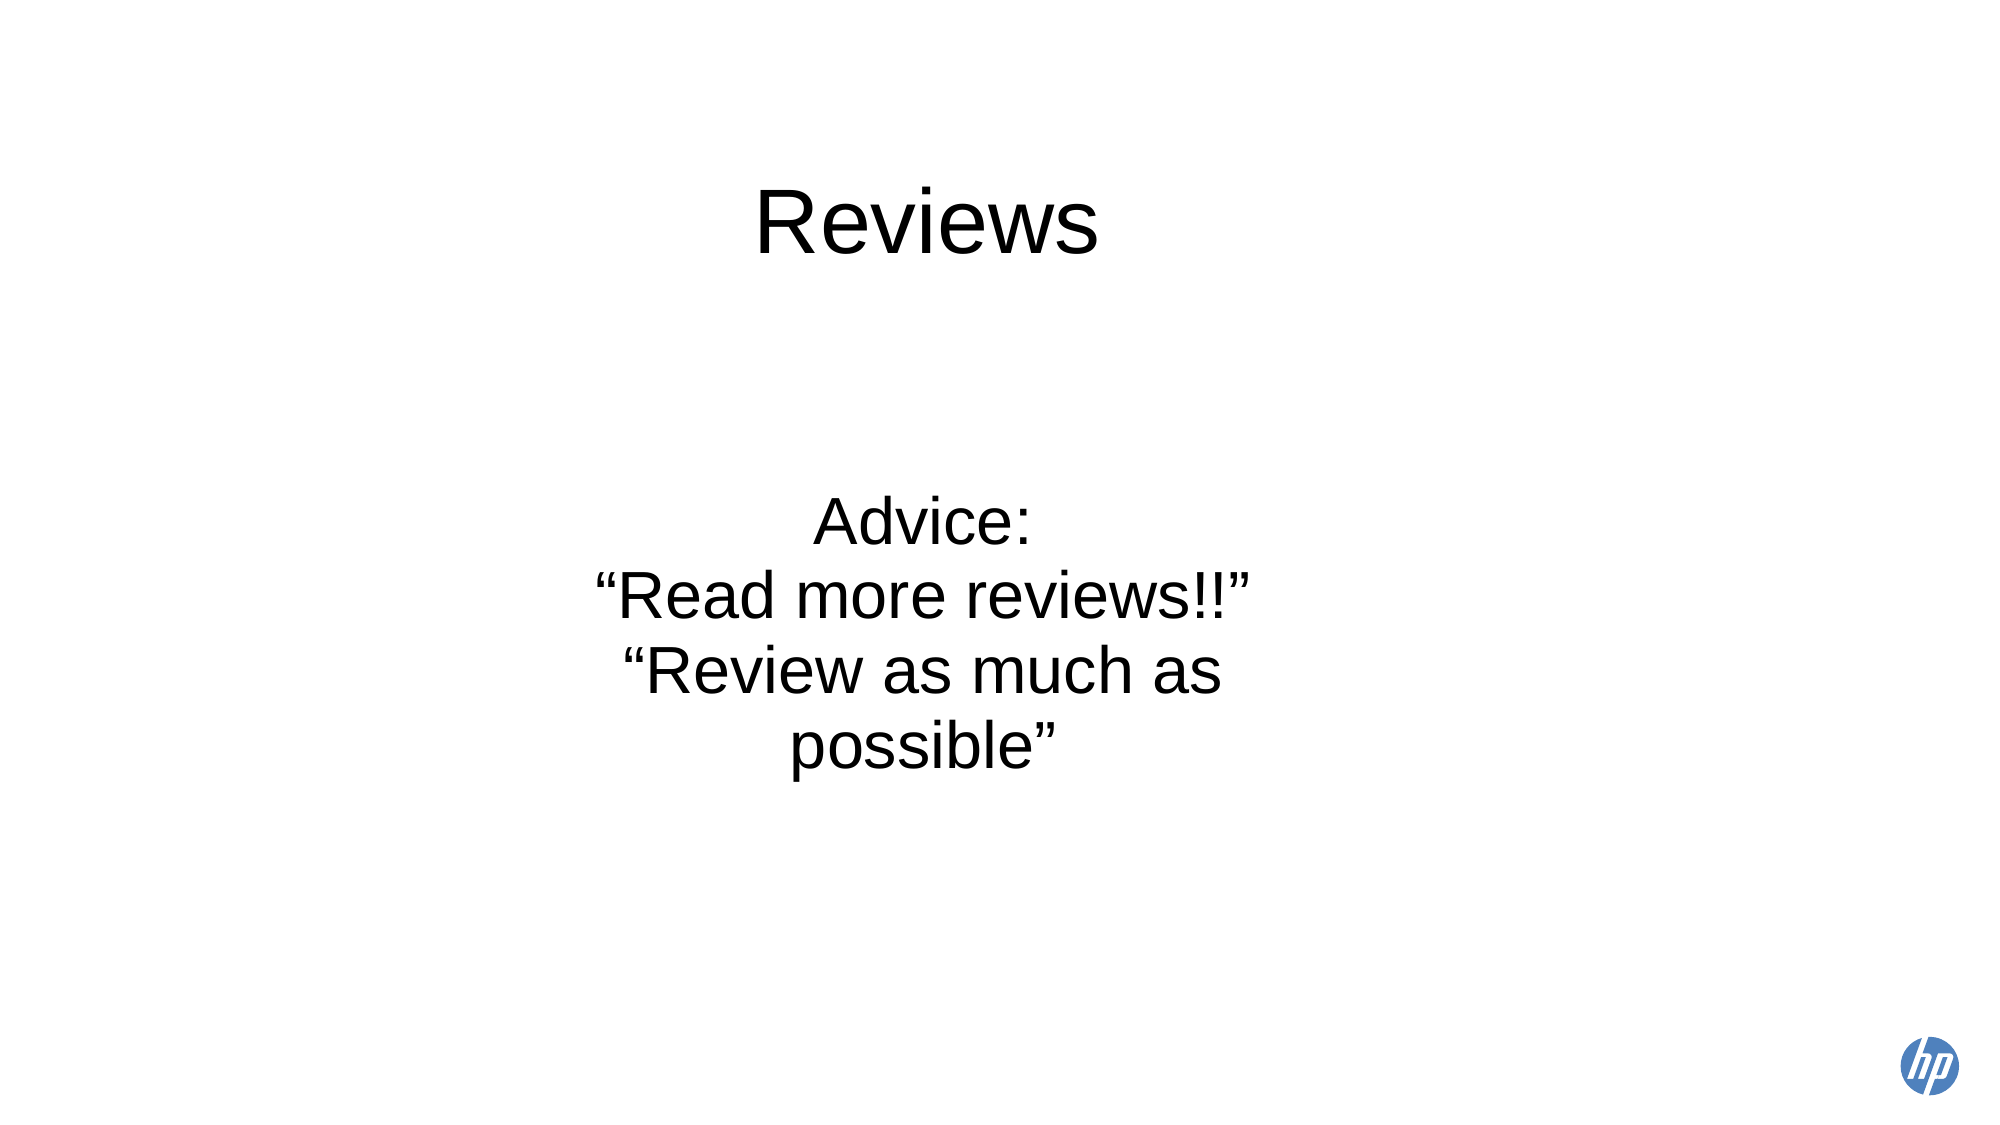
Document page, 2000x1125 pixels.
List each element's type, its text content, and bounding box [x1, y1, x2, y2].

subtitle Advice: “Read more reviews!!” “Review as much as possible” [484, 307, 1363, 960]
title Reviews [177, 94, 1678, 350]
